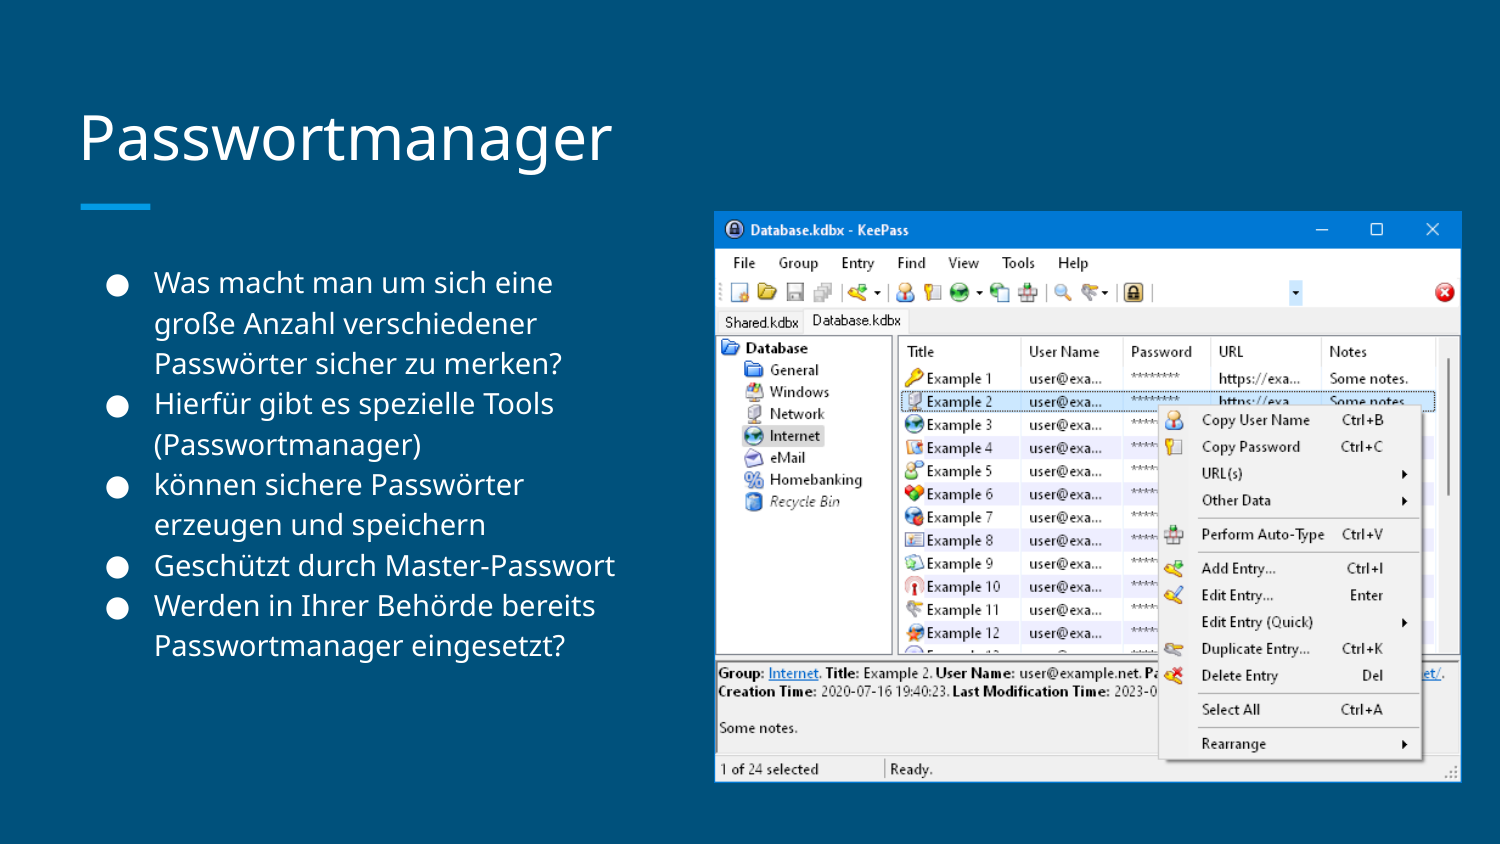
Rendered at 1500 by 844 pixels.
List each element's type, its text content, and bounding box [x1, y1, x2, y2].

title Passwortmanager [63, 75, 1437, 188]
picture [715, 212, 1461, 782]
list Was macht man um sich eine große Anzahl verschiedener Passwörter sicher zu merken? Hierfür gibt es spezielle Tools (Passwortmanager) können sichere Passwörter erzeugen und speichern Geschützt durch Master-Passwort Werden in Ihrer Behörde bereits Passwortmanager eingesetzt? [63, 244, 656, 750]
